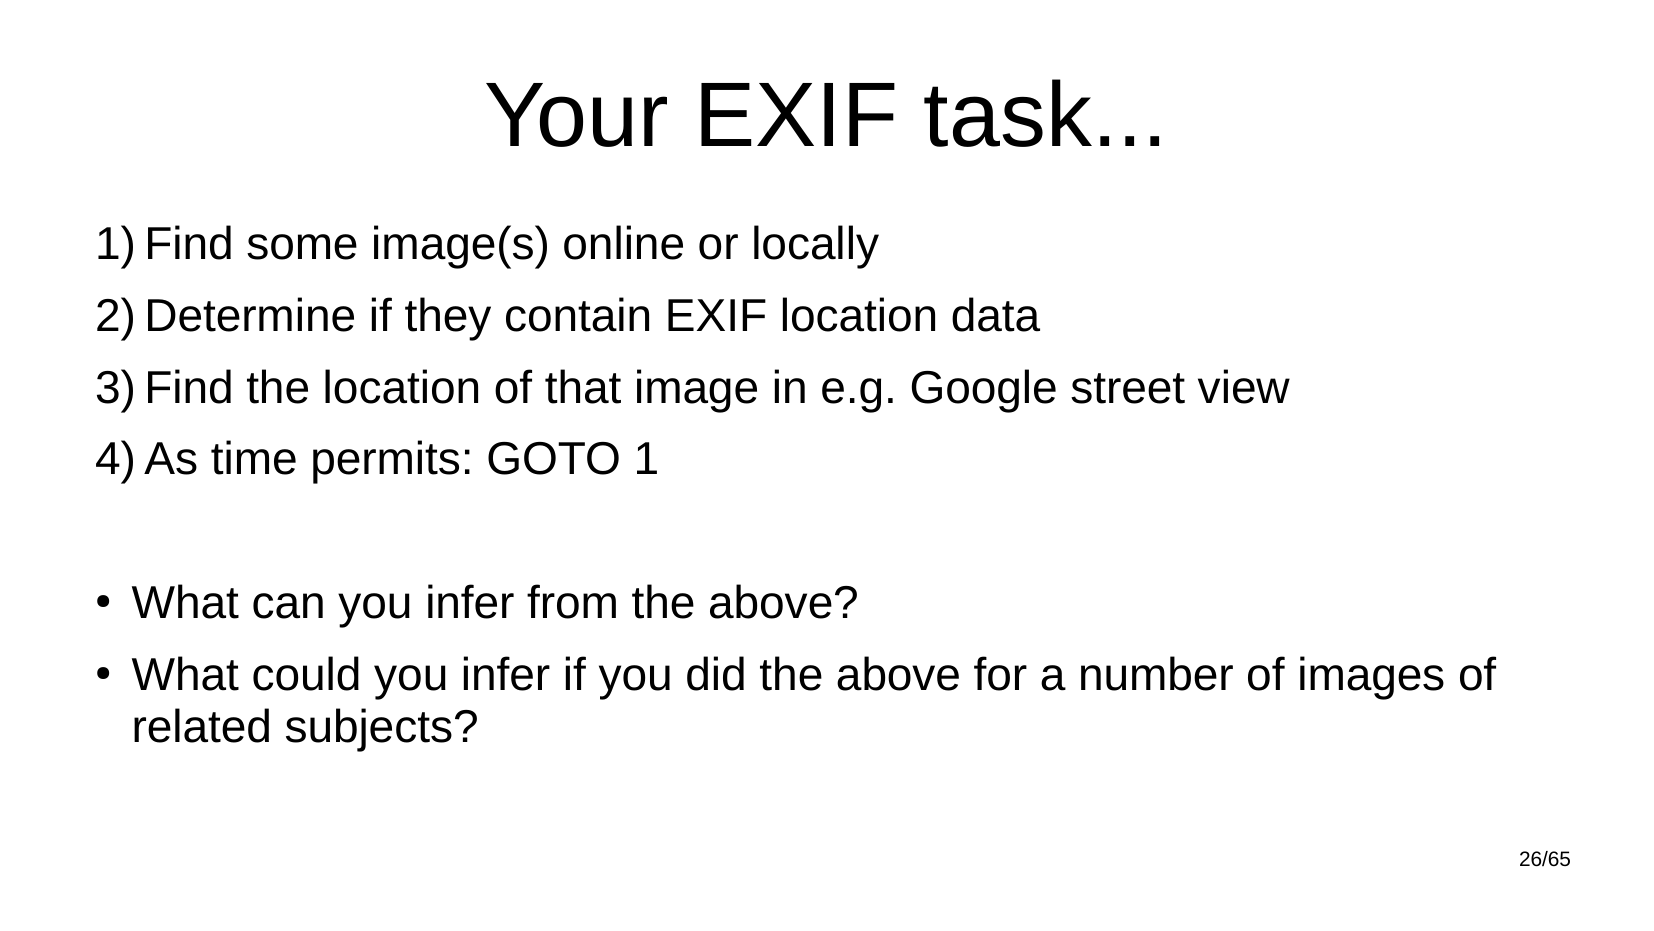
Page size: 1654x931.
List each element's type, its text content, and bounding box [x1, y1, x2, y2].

list Find some image(s) online or locally Determine if they contain EXIF location data Find the location of that image in e.g. Google street view As time permits: GOTO 1 What can you infer from the above? What could you infer if you did the above for a number of images of related subjects? [82, 217, 1571, 758]
title Your EXIF task... [82, 37, 1571, 193]
